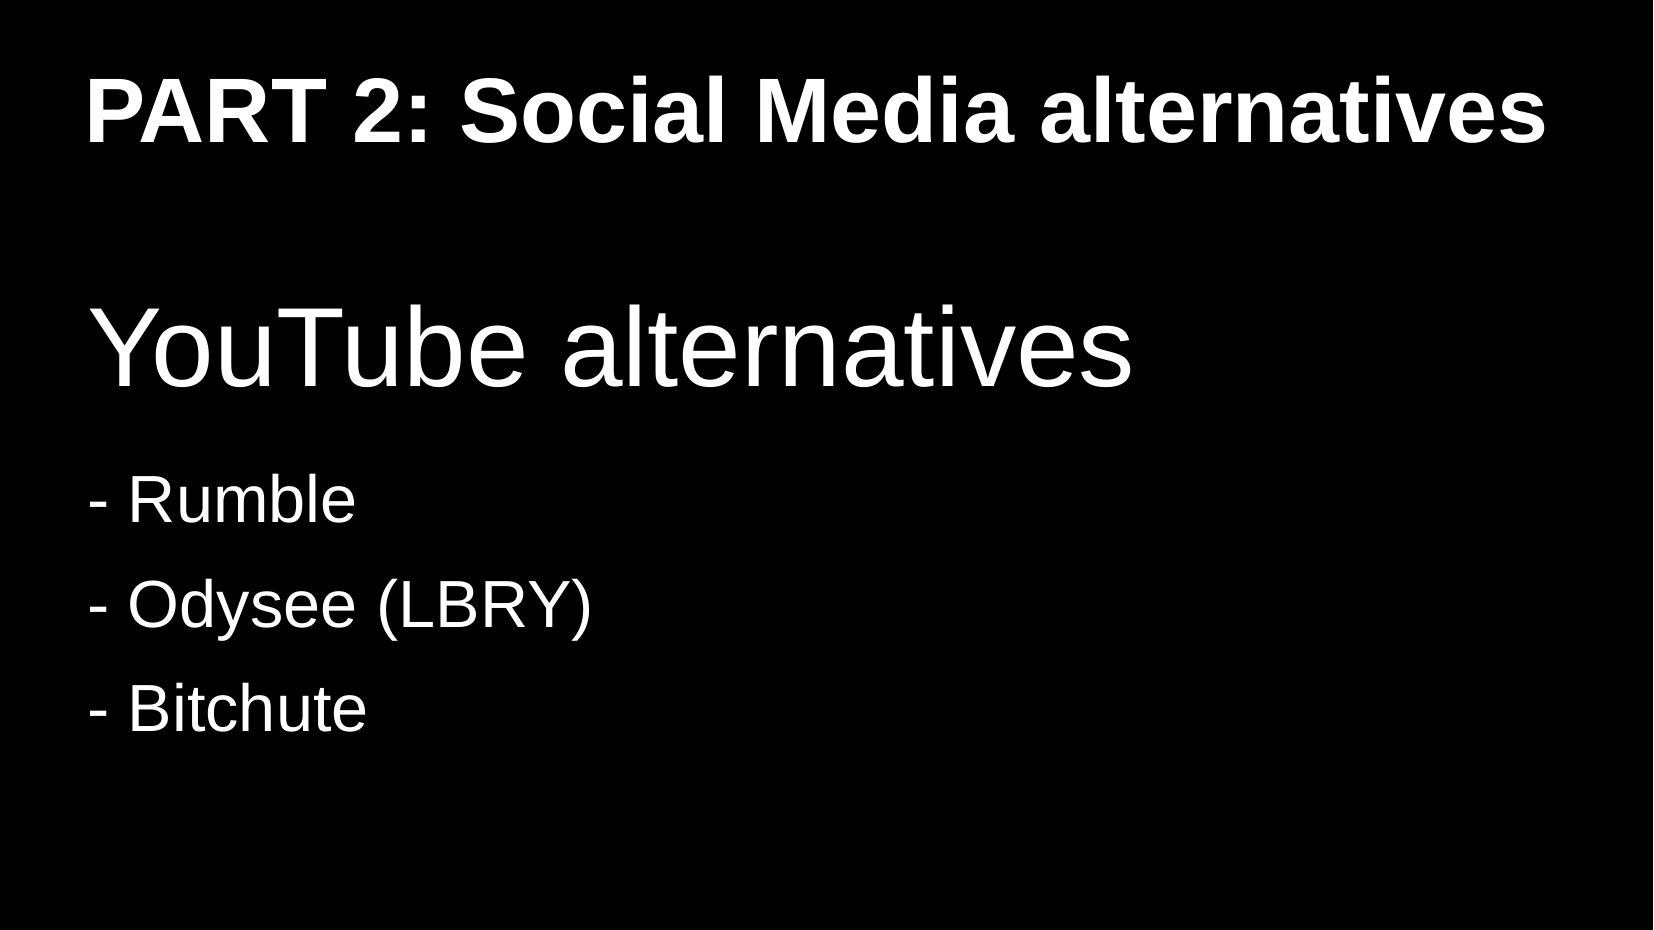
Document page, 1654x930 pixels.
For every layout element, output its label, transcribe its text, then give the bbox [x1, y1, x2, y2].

list - Rumble - Odysee (LBRY) - Bitchute [87, 462, 1573, 852]
list YouTube alternatives [87, 285, 1573, 447]
title PART 2: Social Media alternatives [84, 56, 1561, 166]
